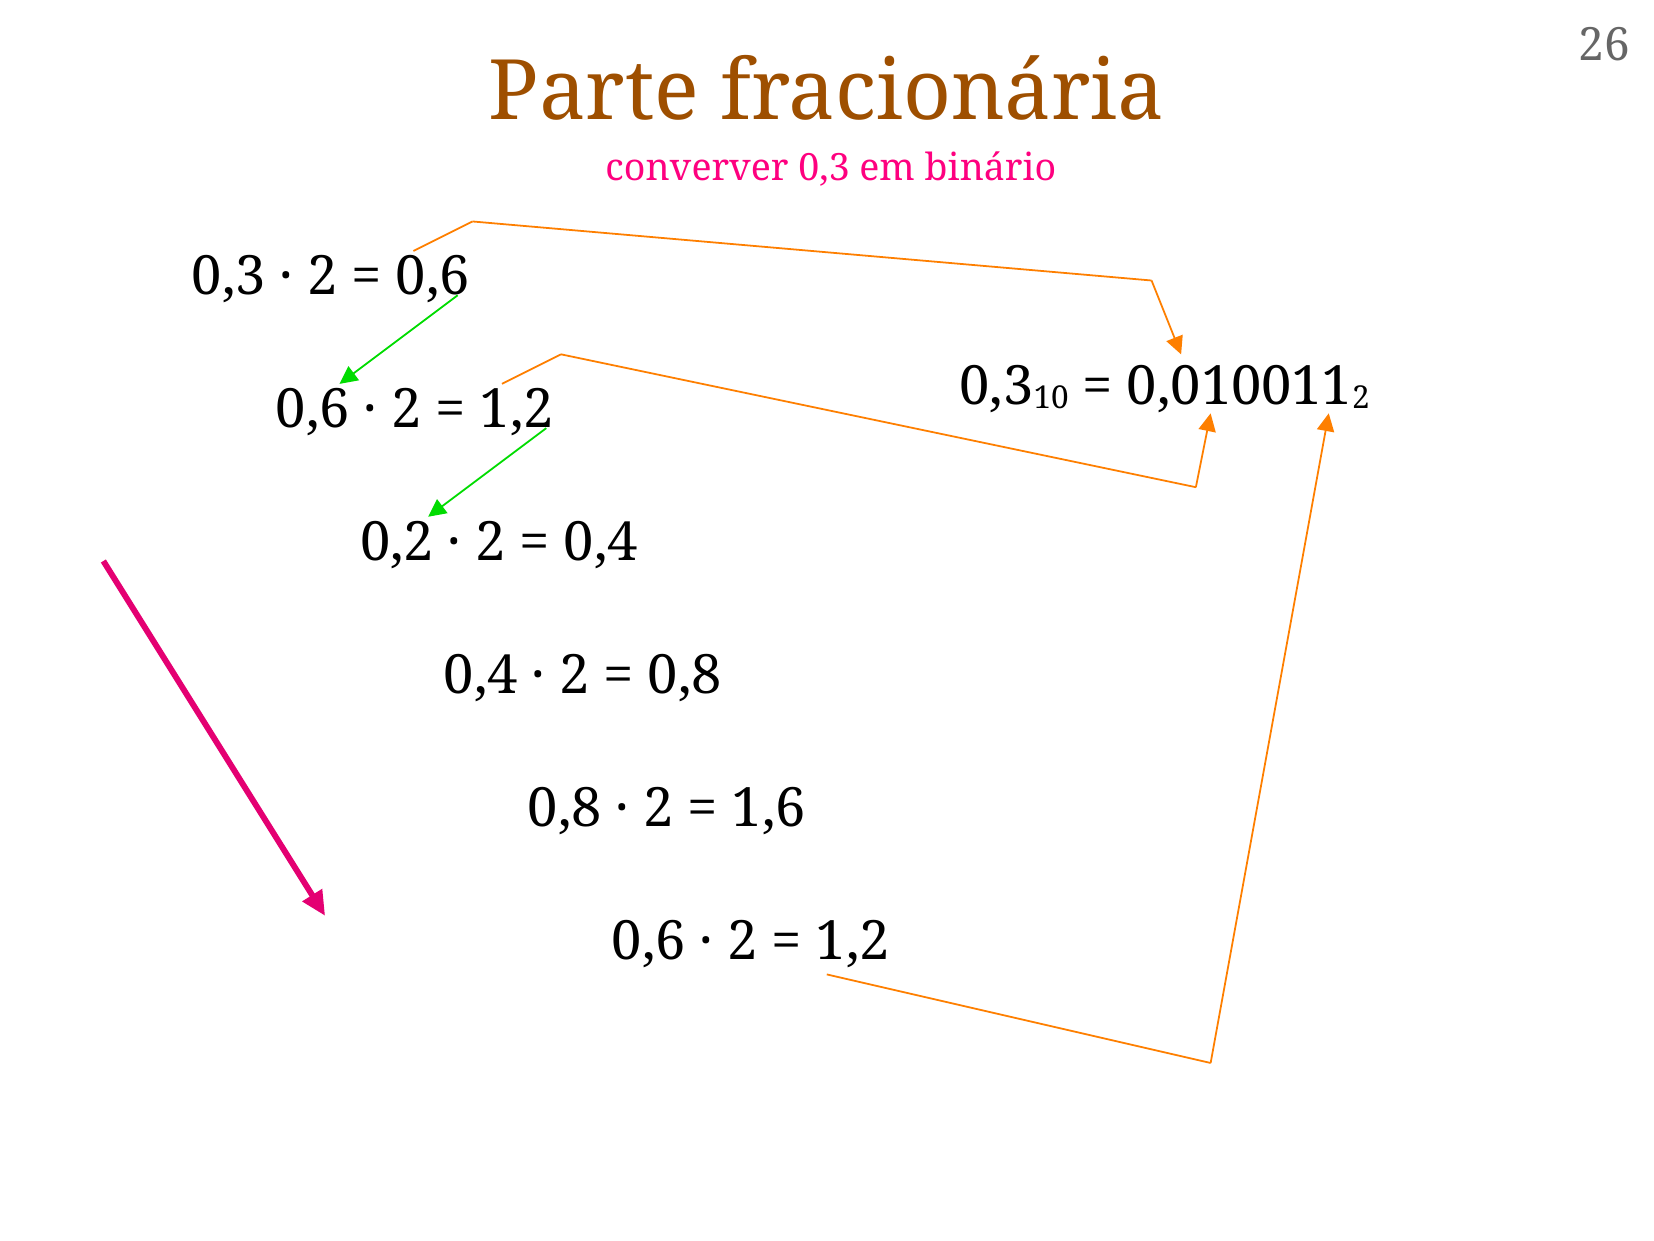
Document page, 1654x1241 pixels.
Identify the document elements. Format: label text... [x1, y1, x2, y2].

list 0,3 · 2 = 0,6 0,6 · 2 = 1,2 0,2 · 2 = 0,4 0,4 · 2 = 0,8 0,8 · 2 = 1,6 0,6 · 2 = 1,2 [191, 236, 1595, 1211]
title Parte fracionária [59, 29, 1595, 148]
text_box converver 0,3 em binário [590, 132, 1072, 199]
text_box 0,310 = 0,0100112 [944, 339, 1385, 429]
